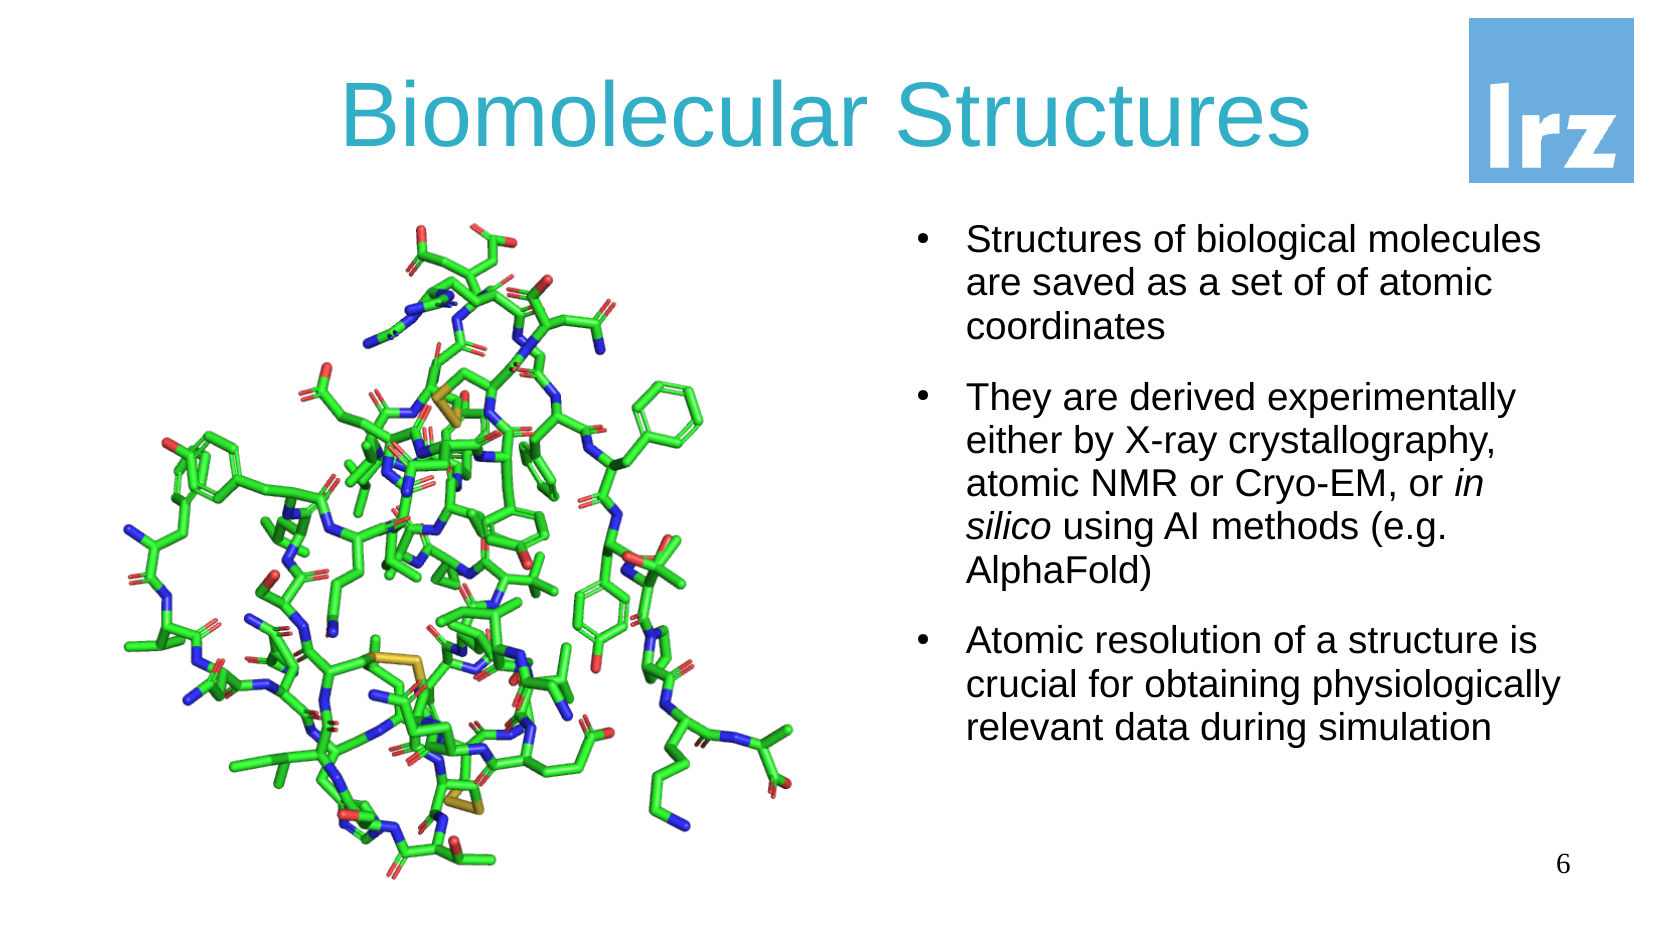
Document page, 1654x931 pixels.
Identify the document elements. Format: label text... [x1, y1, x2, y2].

picture [102, 168, 876, 931]
title Biomolecular Structures [82, 37, 1571, 193]
list Structures of biological molecules are saved as a set of of atomic coordinates They are derived experimentally either by X-ray crystallography, atomic NMR or Cryo-EM, or in silico using AI methods (e.g. AlphaFold) Atomic resolution of a structure is crucial for obtaining physiologically relevant data during simulation [900, 217, 1571, 758]
picture [1469, 18, 1634, 183]
